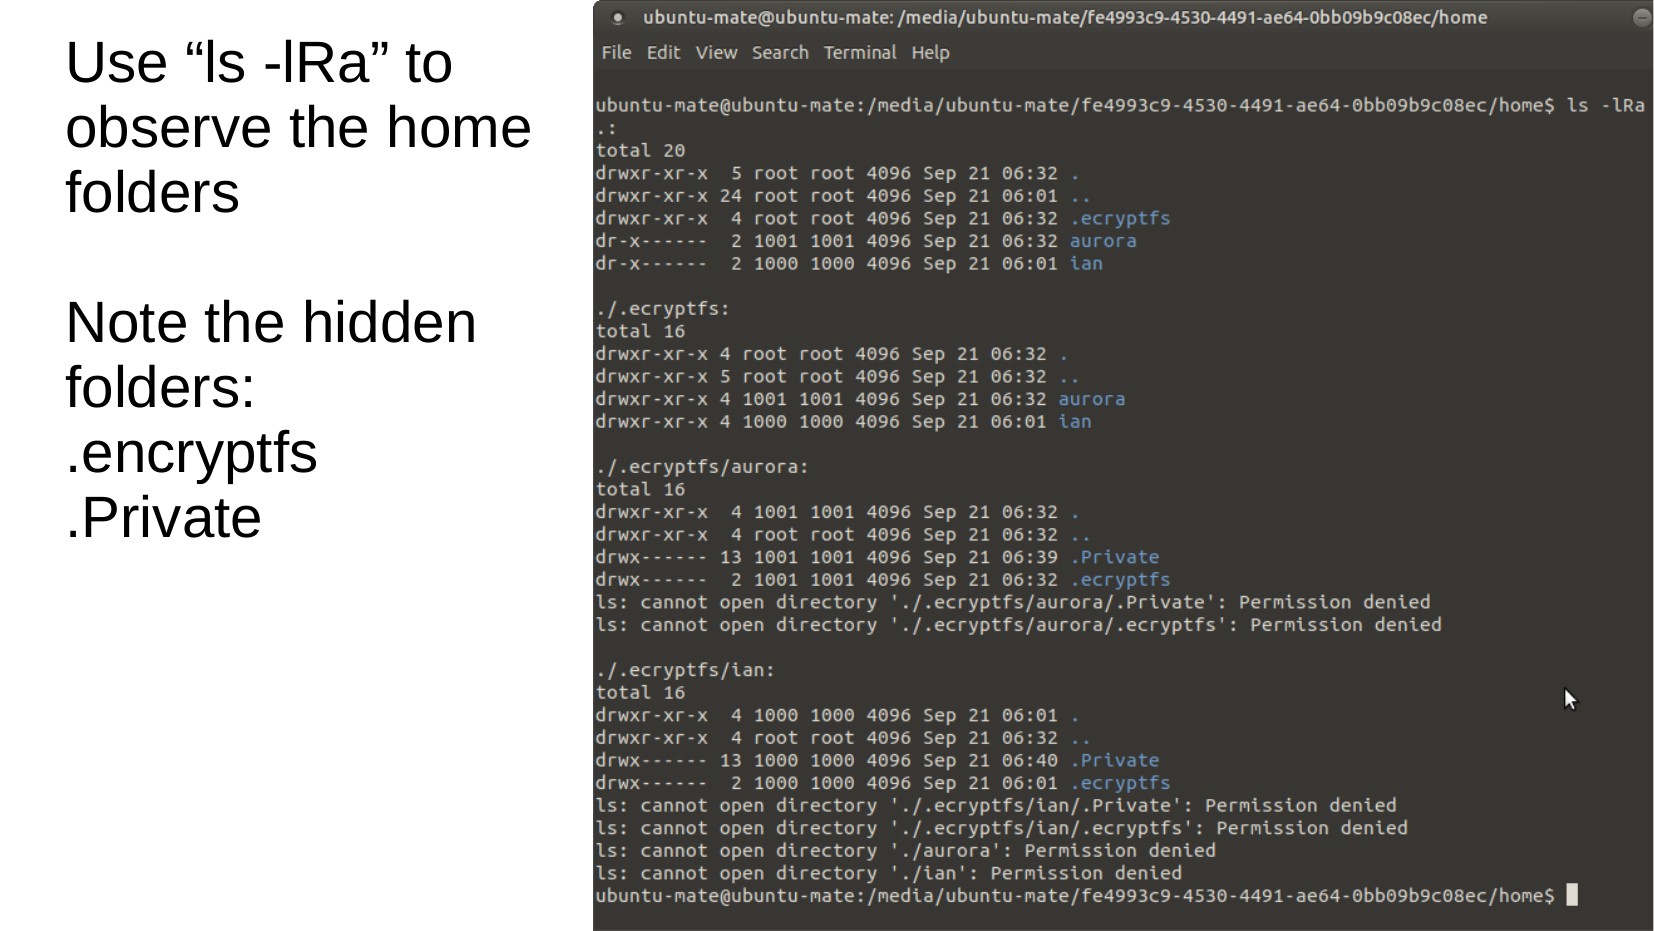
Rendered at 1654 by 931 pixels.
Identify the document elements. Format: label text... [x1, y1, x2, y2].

picture [593, 0, 1654, 931]
title Use “ls -lRa” to observe the home folders Note the hidden folders: .encryptfs .Private [30, 30, 556, 616]
